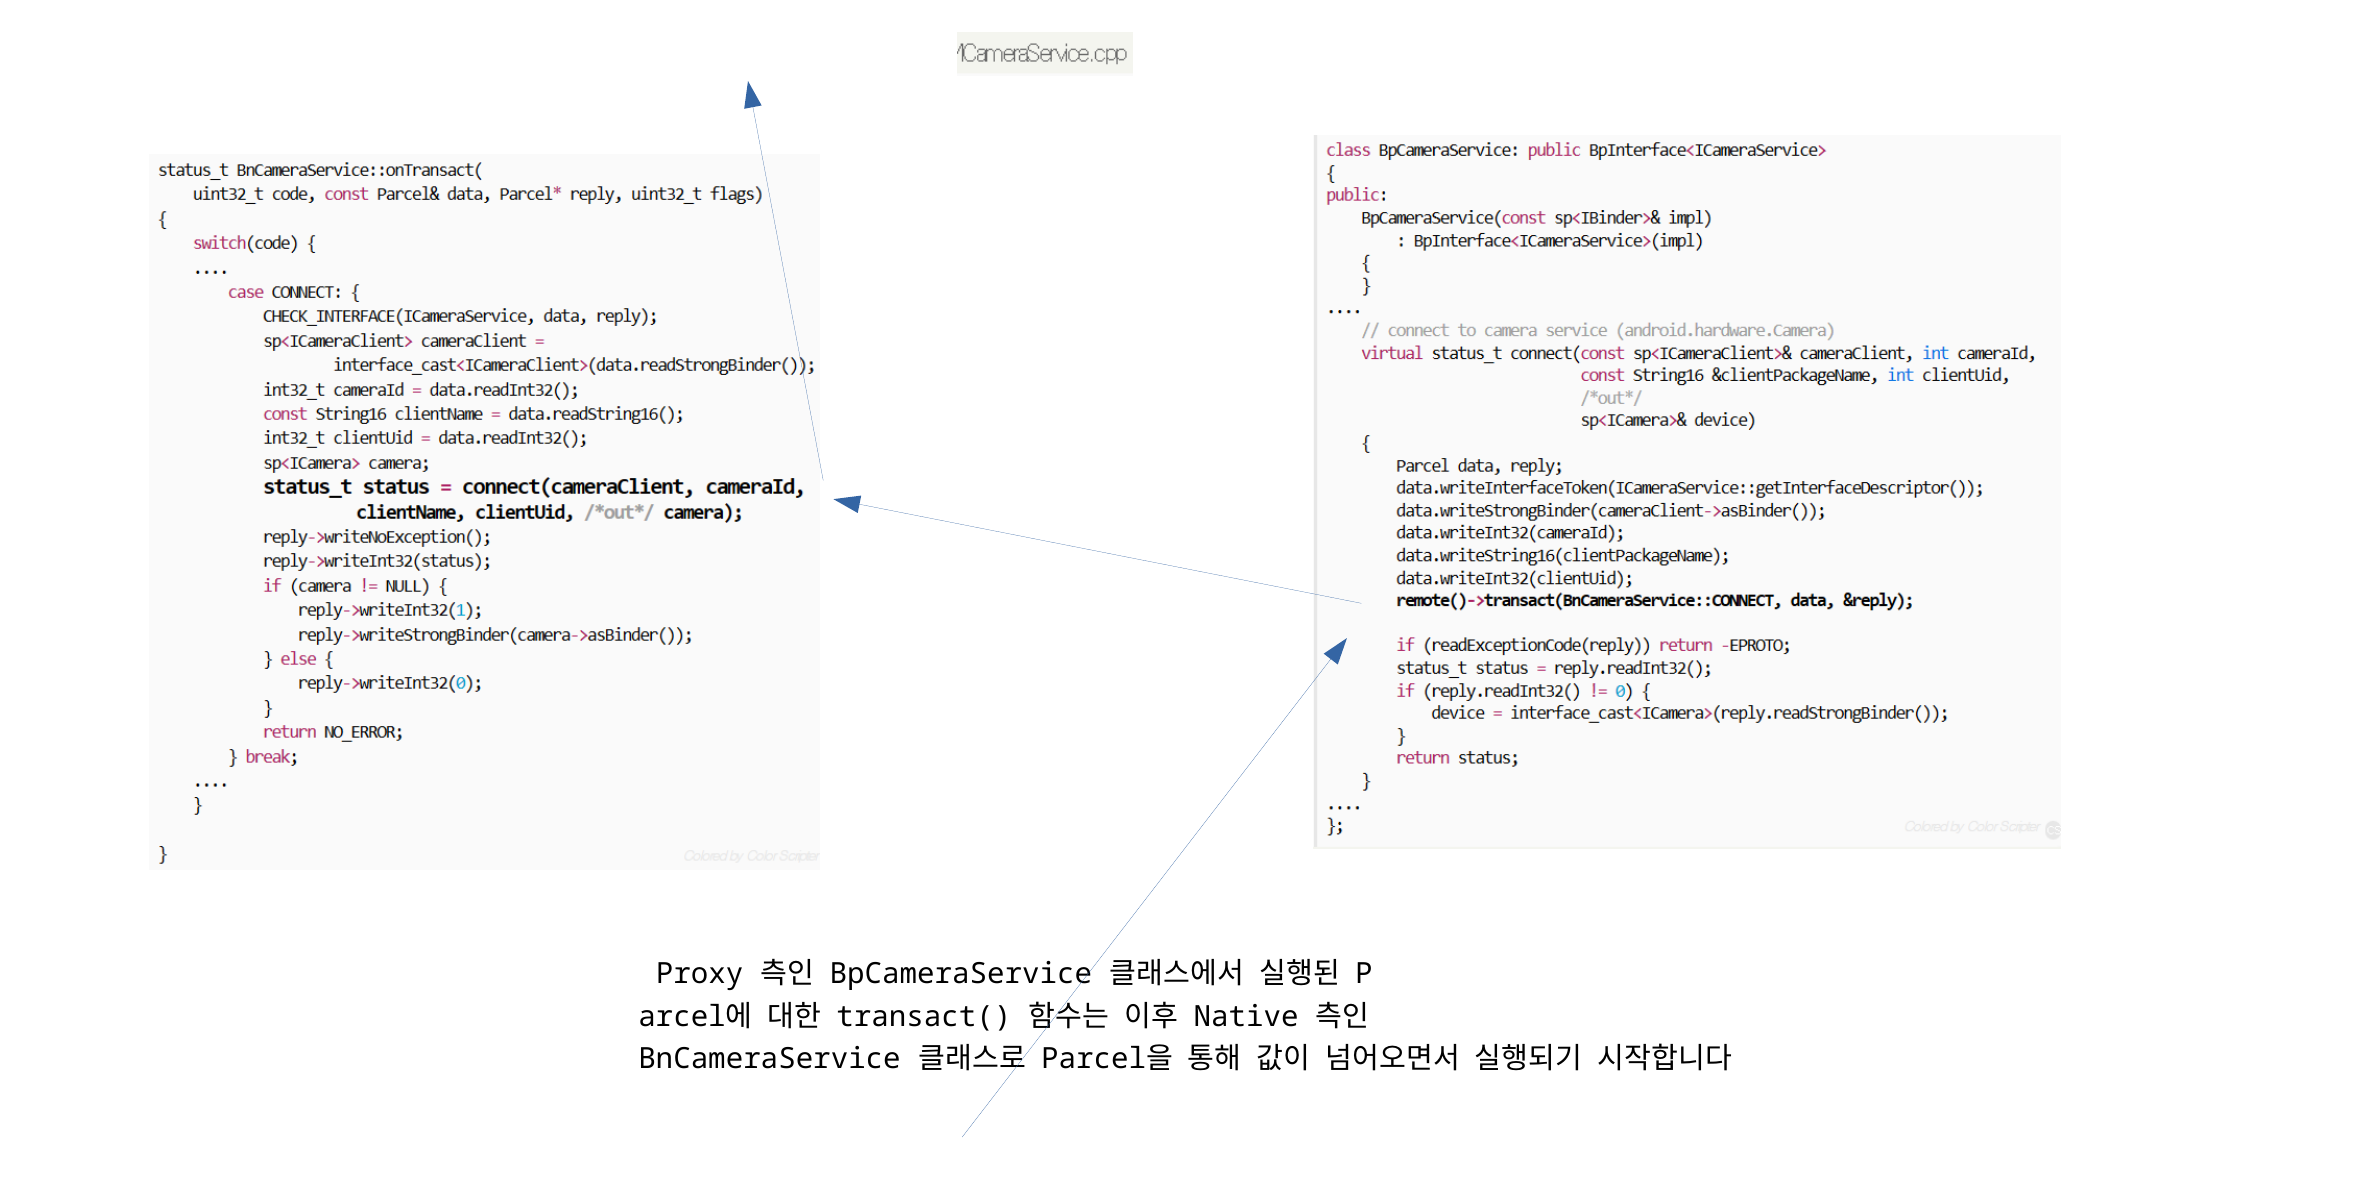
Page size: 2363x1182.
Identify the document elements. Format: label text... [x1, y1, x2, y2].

picture [149, 154, 820, 870]
text_box Proxy 측인 BpCameraService 클래스에서 실행된 P arcel에 대한 transact() 함수는 이후 Native 측인 BnCameraService 클래스로 Parcel을 통해 값이 넘어오면서 실행되기 시작합니다 [623, 902, 1142, 1035]
picture [763, 154, 820, 457]
text_box Proxy 측인 BpCameraService 클래스에서 실행된 P arcel에 대한 transact() 함수는 이후 Native 측인 BnCameraService 클래스로 Parcel을 통해 값이 넘어오면서 실행되기 시작합니다 [1042, 902, 1775, 1035]
picture [957, 32, 1133, 76]
picture [1313, 135, 2061, 849]
